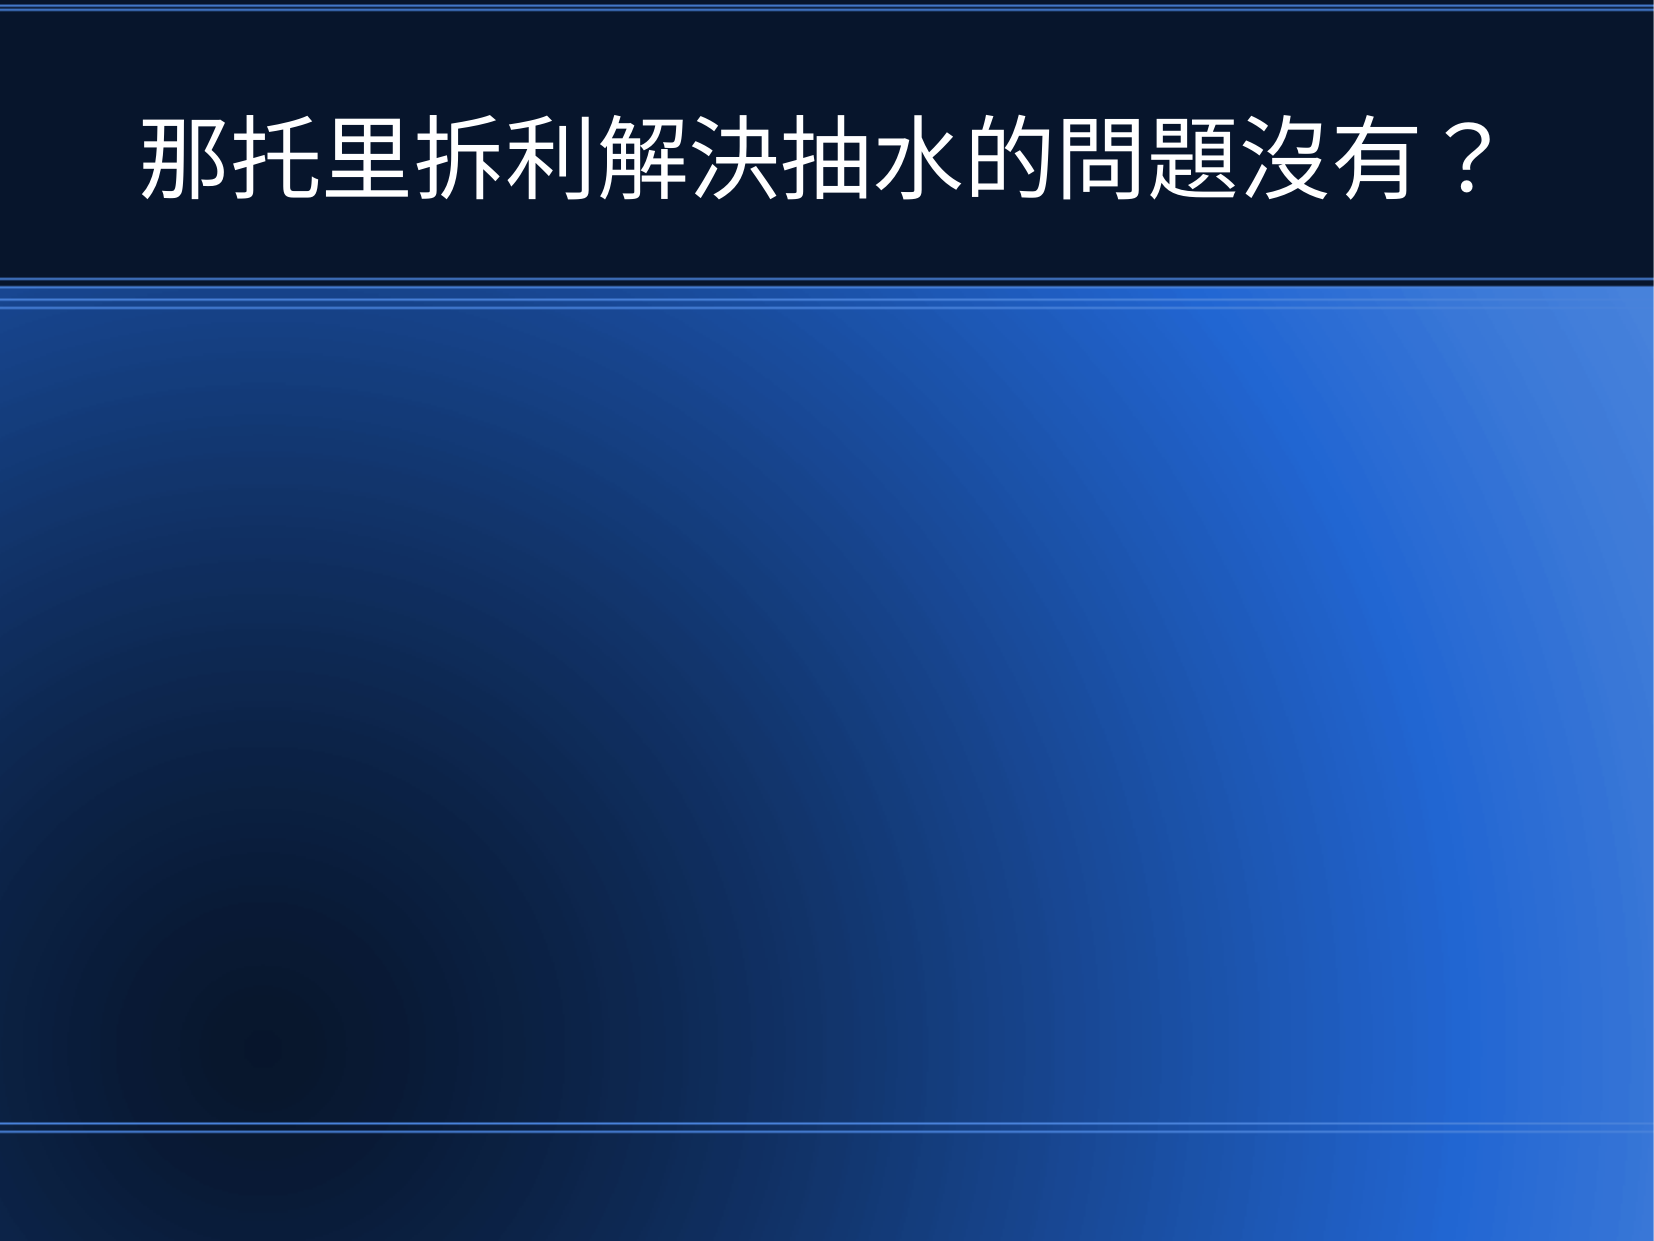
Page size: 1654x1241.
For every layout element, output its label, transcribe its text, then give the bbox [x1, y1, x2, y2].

picture [0, 0, 1654, 1241]
title 那托里拆利解決抽水的問題沒有？ [82, 49, 1571, 257]
